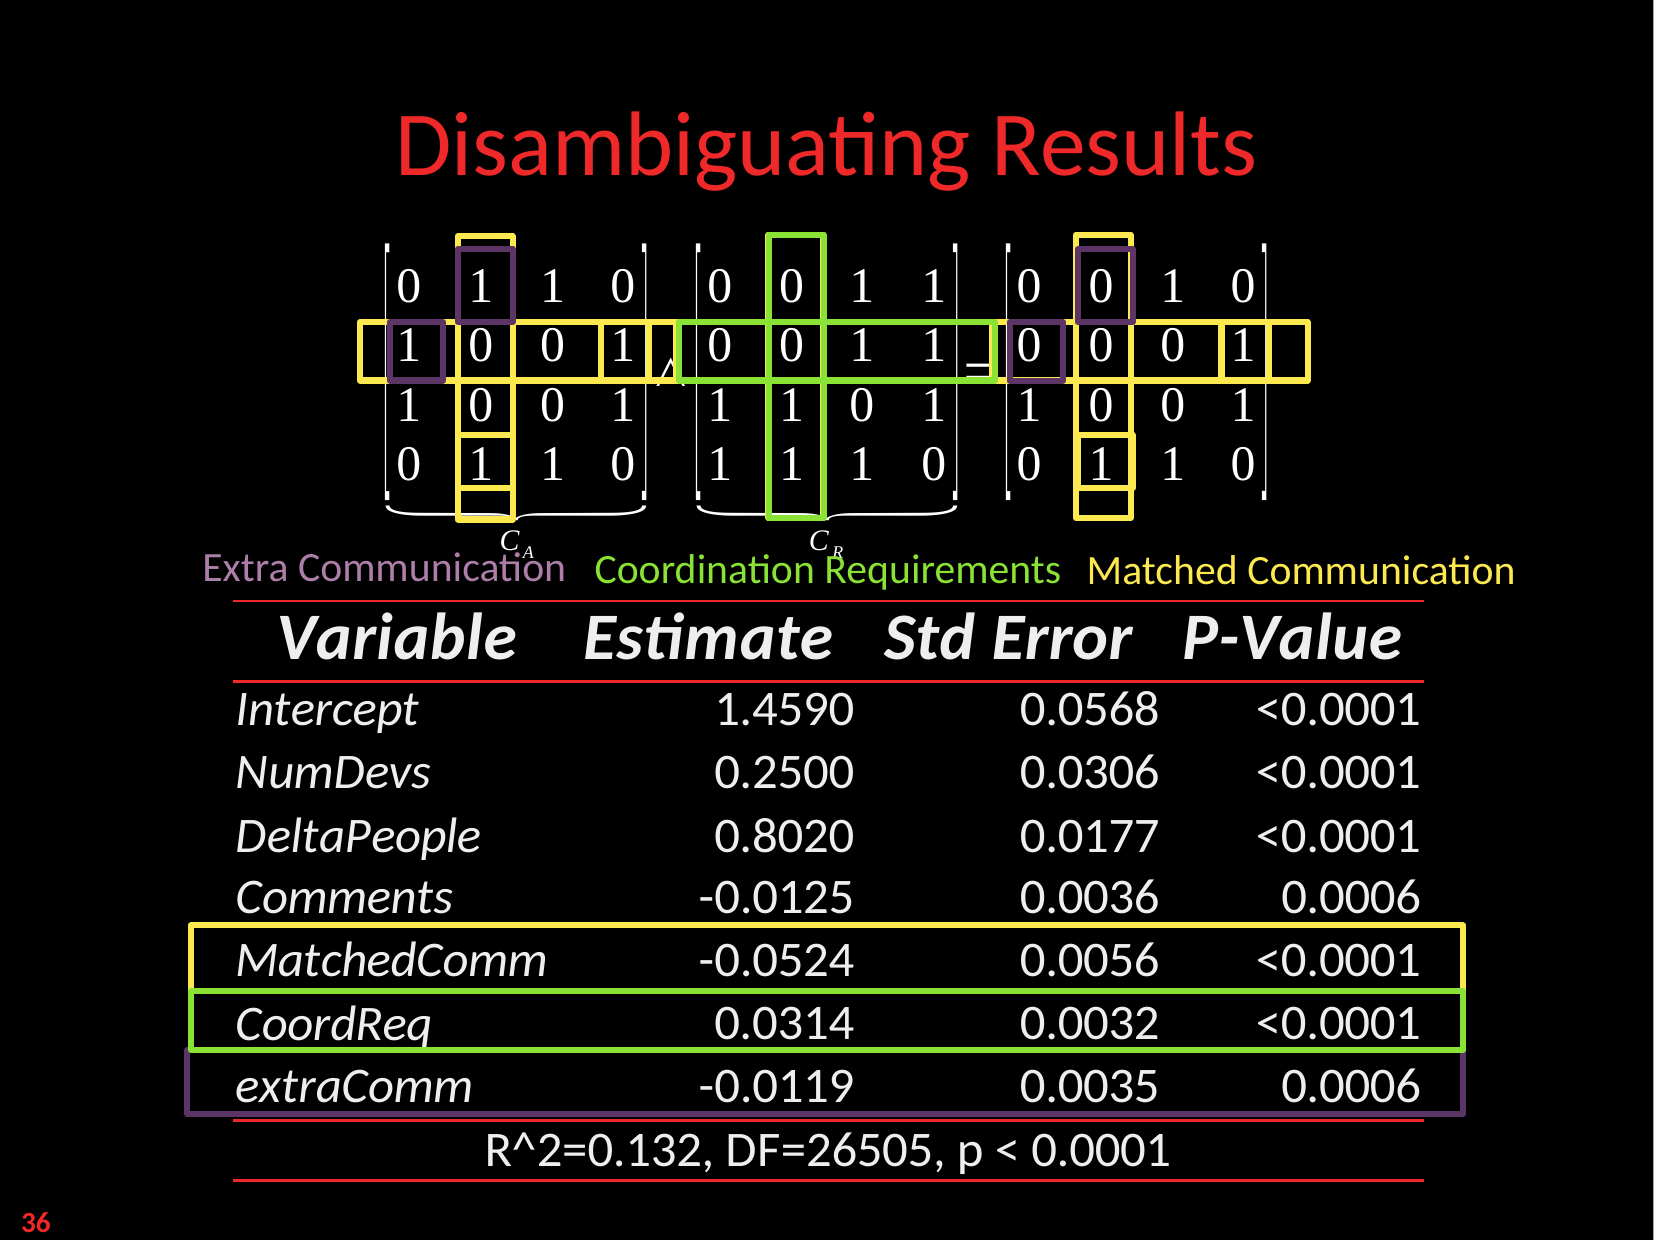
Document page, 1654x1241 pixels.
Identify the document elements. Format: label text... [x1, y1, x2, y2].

chart [1134, 241, 1276, 319]
chart [1079, 241, 1128, 246]
chart [461, 384, 510, 432]
chart [772, 384, 820, 515]
chart [233, 928, 1426, 988]
chart [1081, 252, 1128, 319]
text_box Coordination Requirements [579, 545, 1071, 612]
chart [461, 252, 510, 319]
chart [376, 325, 387, 377]
chart [1066, 325, 1073, 377]
chart [772, 325, 820, 377]
chart [233, 1117, 1426, 1183]
chart [772, 241, 820, 319]
chart [461, 241, 510, 246]
chart [446, 325, 455, 377]
chart [376, 241, 455, 319]
chart [827, 325, 989, 377]
chart [1272, 325, 1276, 377]
chart [461, 325, 510, 377]
chart [682, 325, 765, 377]
chart [461, 491, 510, 516]
chart [233, 994, 1426, 1047]
text_box Matched Communication [1071, 545, 1532, 612]
chart [393, 325, 440, 377]
chart [516, 241, 765, 319]
chart [233, 609, 1426, 922]
chart [652, 325, 673, 377]
chart [233, 1053, 1426, 1111]
chart [1079, 325, 1128, 377]
chart [461, 438, 510, 485]
chart [516, 325, 598, 377]
chart [827, 241, 1073, 319]
chart [1079, 491, 1128, 515]
chart [1079, 384, 1128, 432]
chart [1013, 325, 1060, 377]
chart [1225, 325, 1266, 377]
chart [1081, 438, 1128, 485]
chart [998, 325, 1007, 377]
chart [1134, 325, 1218, 377]
title Disambiguating Results [82, 56, 1571, 250]
chart [604, 325, 646, 377]
chart [376, 384, 1276, 545]
text_box Extra Communication [187, 542, 582, 609]
